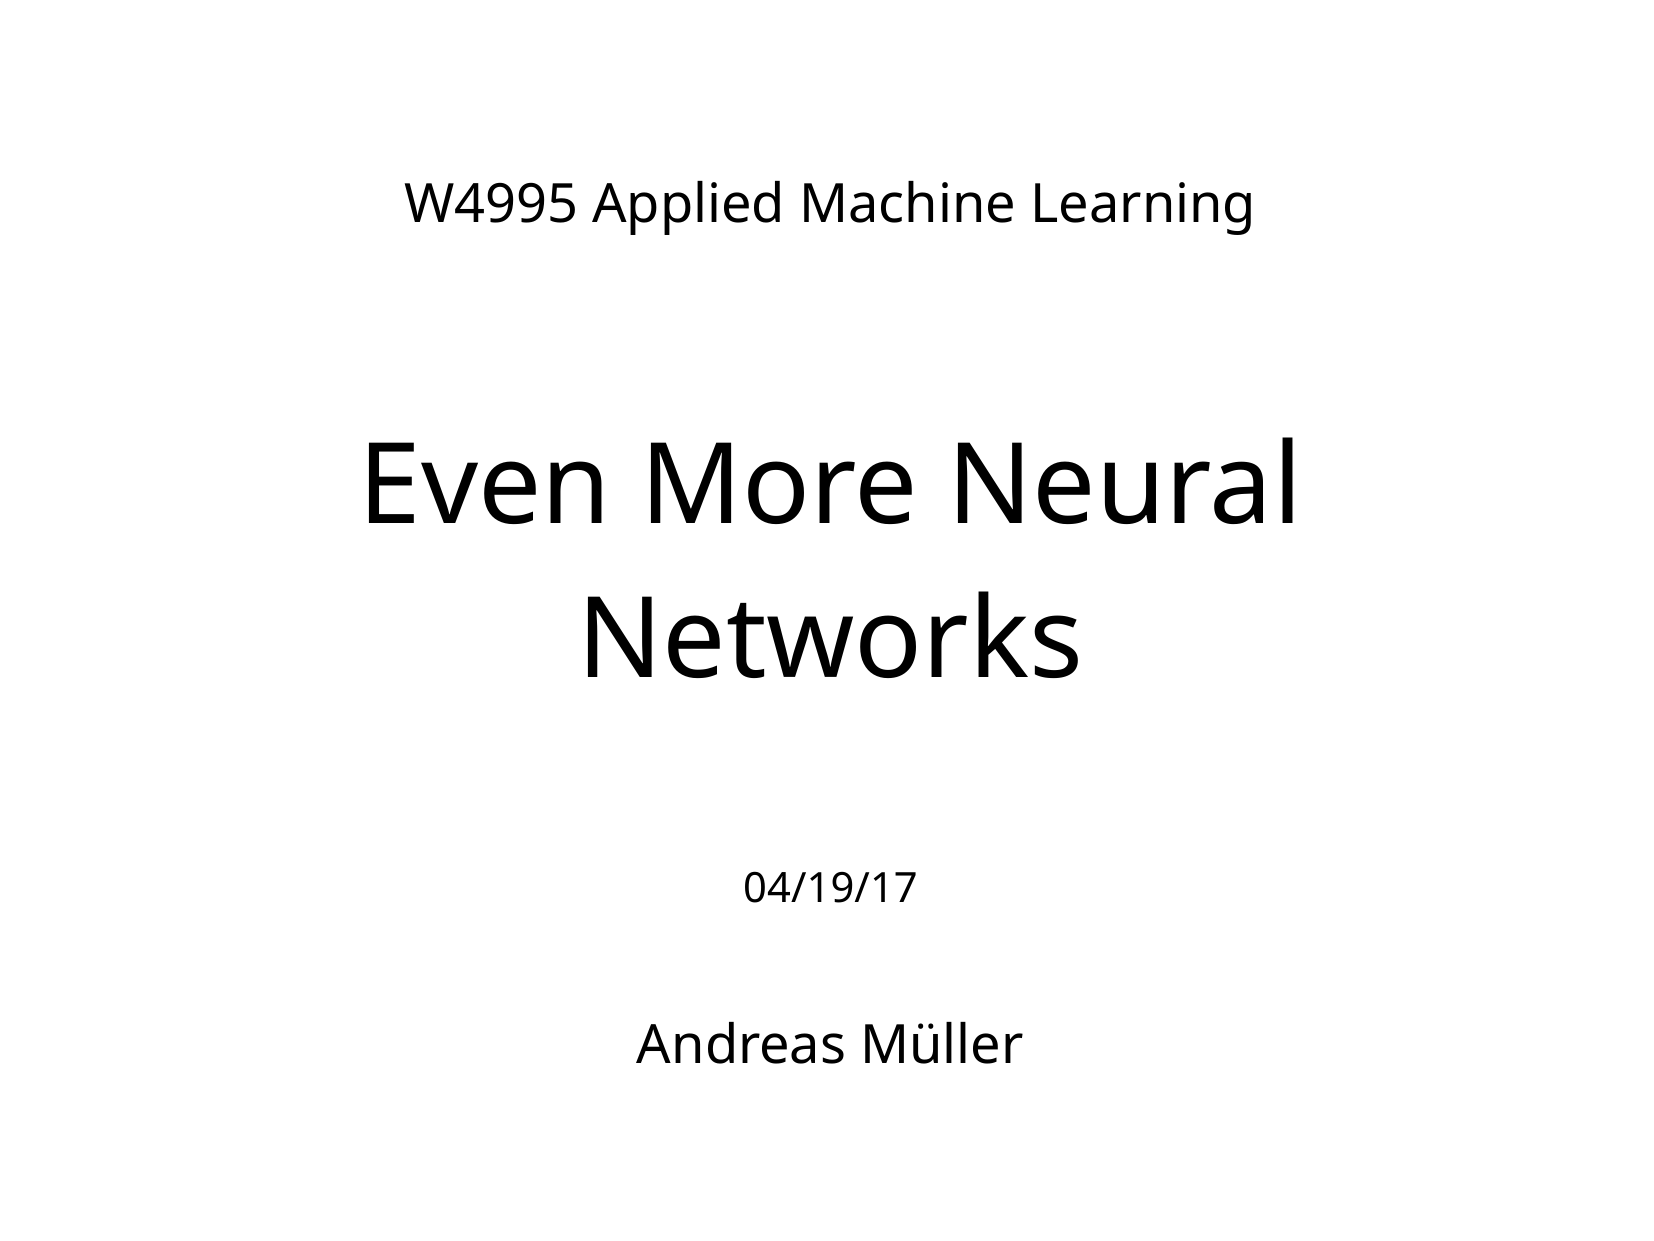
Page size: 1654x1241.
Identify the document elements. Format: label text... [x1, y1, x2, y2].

text_box W4995 Applied Machine Learning Even More Neural Networks 04/19/17 Andreas Müller [86, 142, 1575, 1103]
